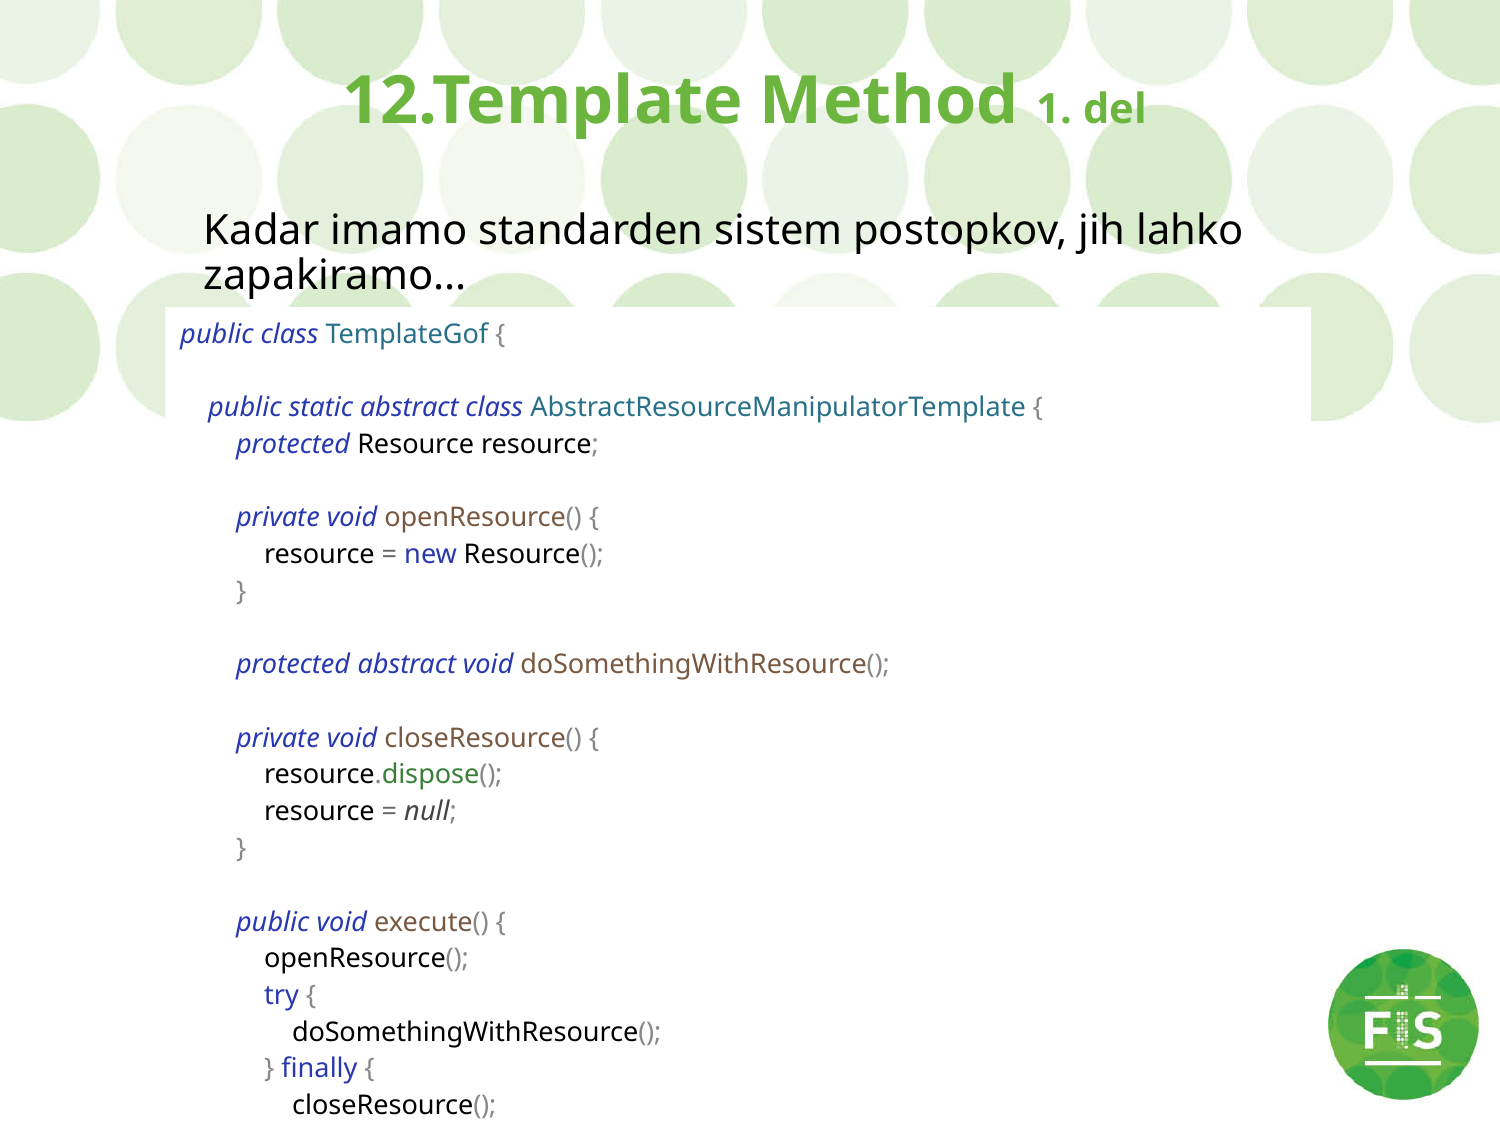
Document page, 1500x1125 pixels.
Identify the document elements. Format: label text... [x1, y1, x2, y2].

picture [0, 0, 1500, 1125]
text_box public class TemplateGof { public static abstract class AbstractResourceManipulatorTemplate { protected Resource resource; private void openResource() { resource = new Resource(); } protected abstract void doSomethingWithResource(); private void closeResource() { resource.dispose(); resource = null; } public void execute() { openResource(); try { doSomethingWithResource(); } finally { closeResource(); } } } [165, 307, 1312, 1123]
list Kadar imamo standarden sistem postopkov, jih lahko zapakiramo... [118, 200, 1323, 355]
title 12.Template Method 1. del [75, 59, 1425, 233]
